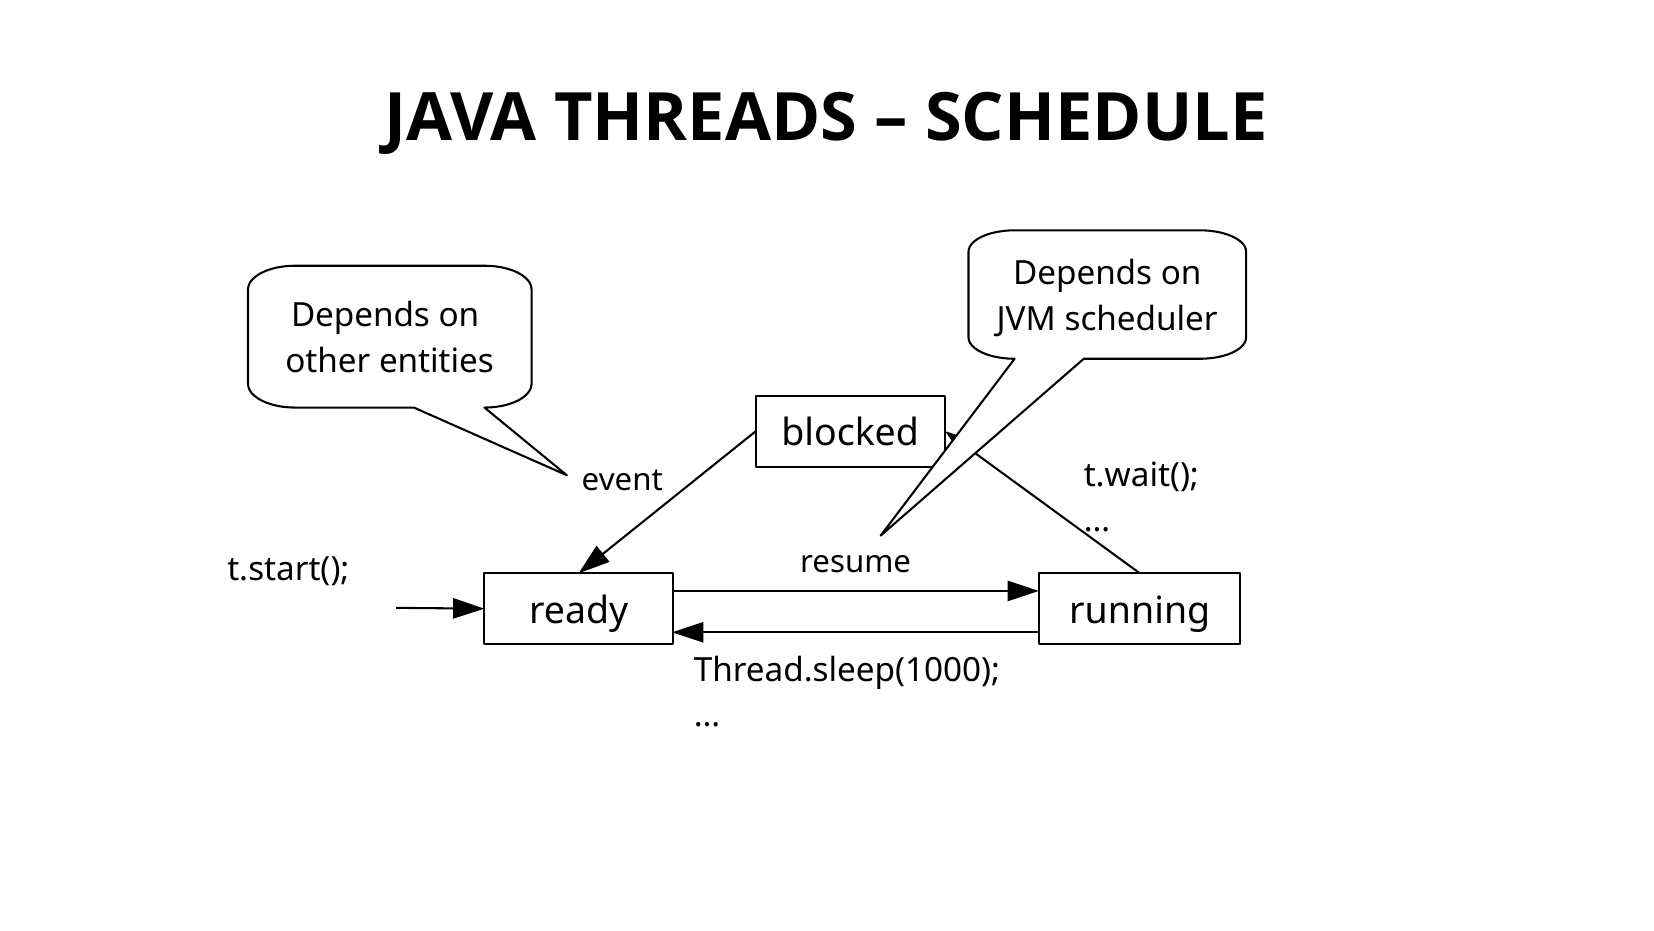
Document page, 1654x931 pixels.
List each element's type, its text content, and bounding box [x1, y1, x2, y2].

text_box resume [785, 531, 934, 585]
text_box Depends on JVM scheduler [880, 230, 1247, 536]
text_box event [566, 449, 691, 508]
text_box Depends on other entities [248, 265, 567, 476]
text_box blocked [755, 395, 945, 467]
text_box ready [484, 573, 674, 645]
text_box t.wait(); … [1068, 443, 1288, 546]
title JAVA THREADS – SCHEDULE [82, 36, 1571, 193]
text_box t.start(); [212, 537, 443, 597]
text_box running [1039, 573, 1241, 645]
text_box Thread.sleep(1000); … [679, 638, 1117, 741]
